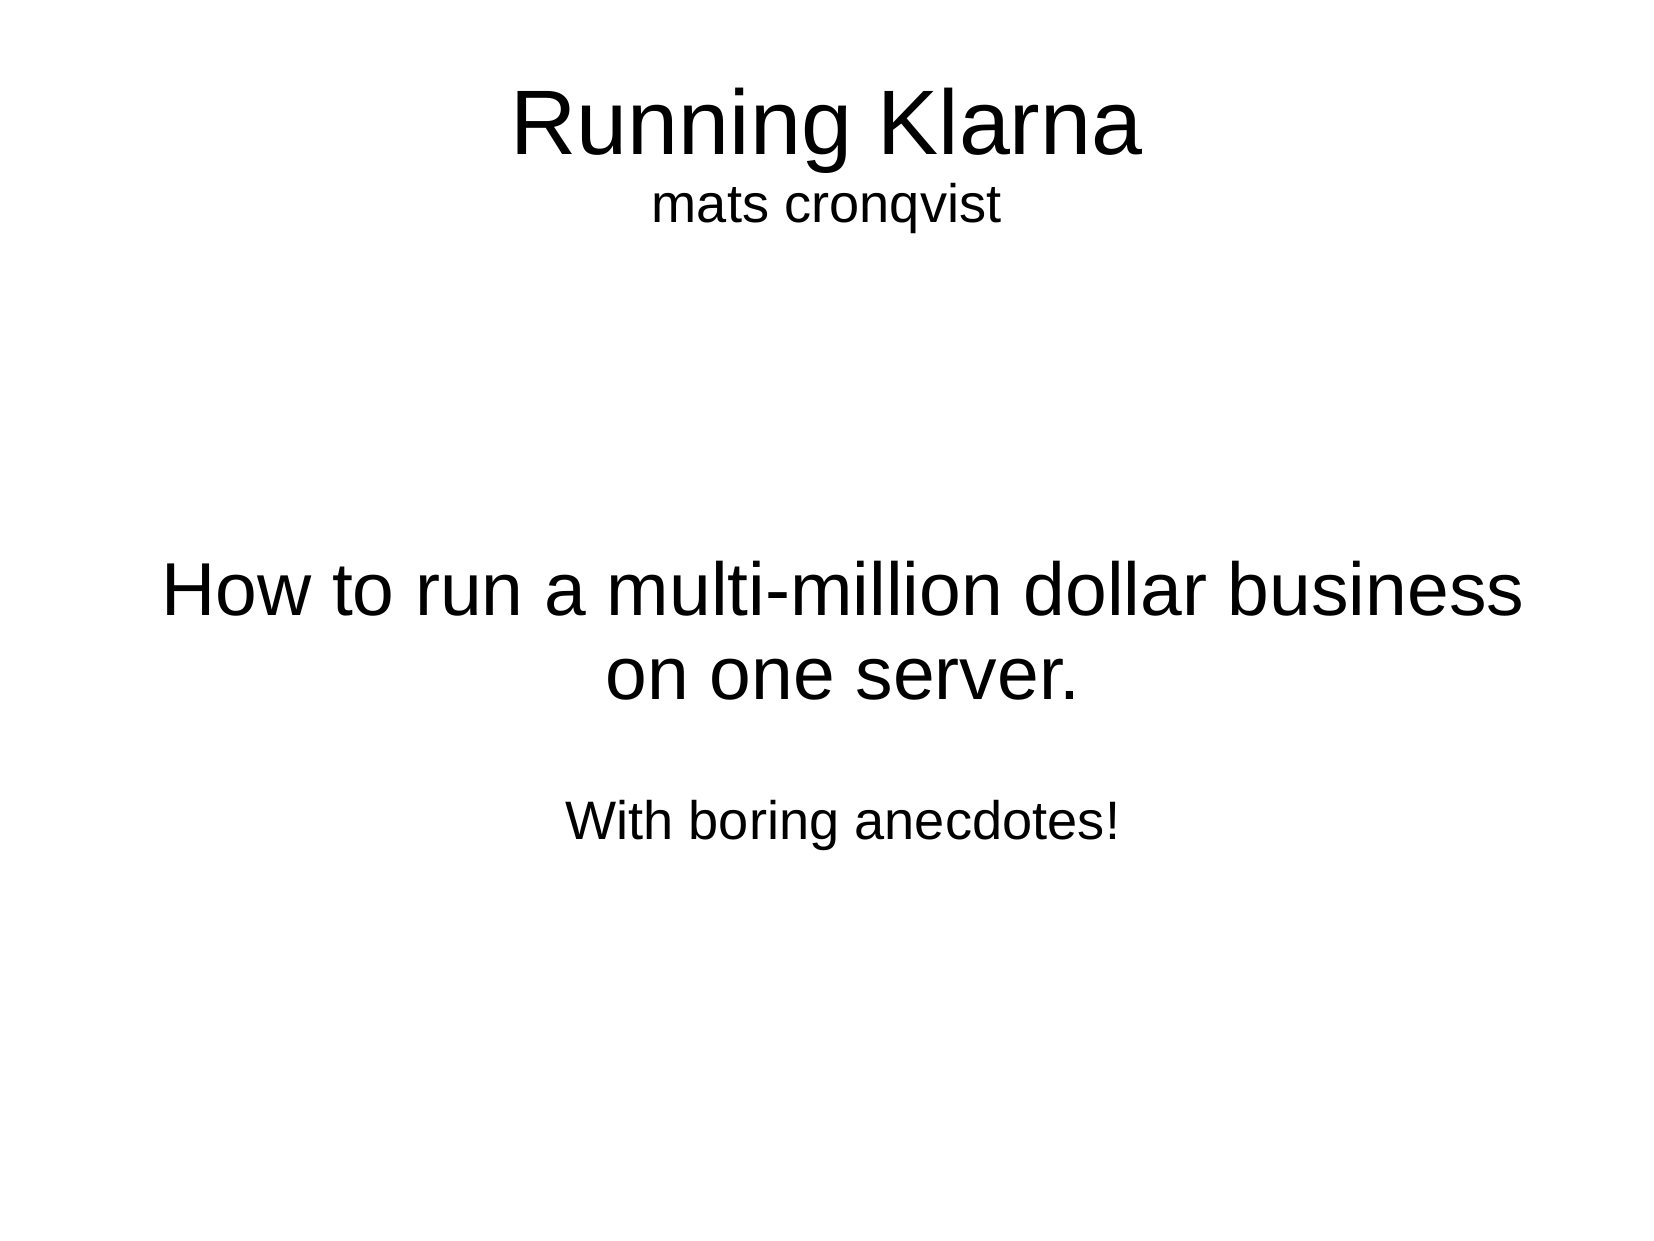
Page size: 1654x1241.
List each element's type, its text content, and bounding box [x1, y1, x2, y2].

title Running Klarna mats cronqvist [82, 56, 1571, 250]
subtitle How to run a multi-million dollar business on one server. With boring anecdotes! [82, 297, 1571, 1102]
